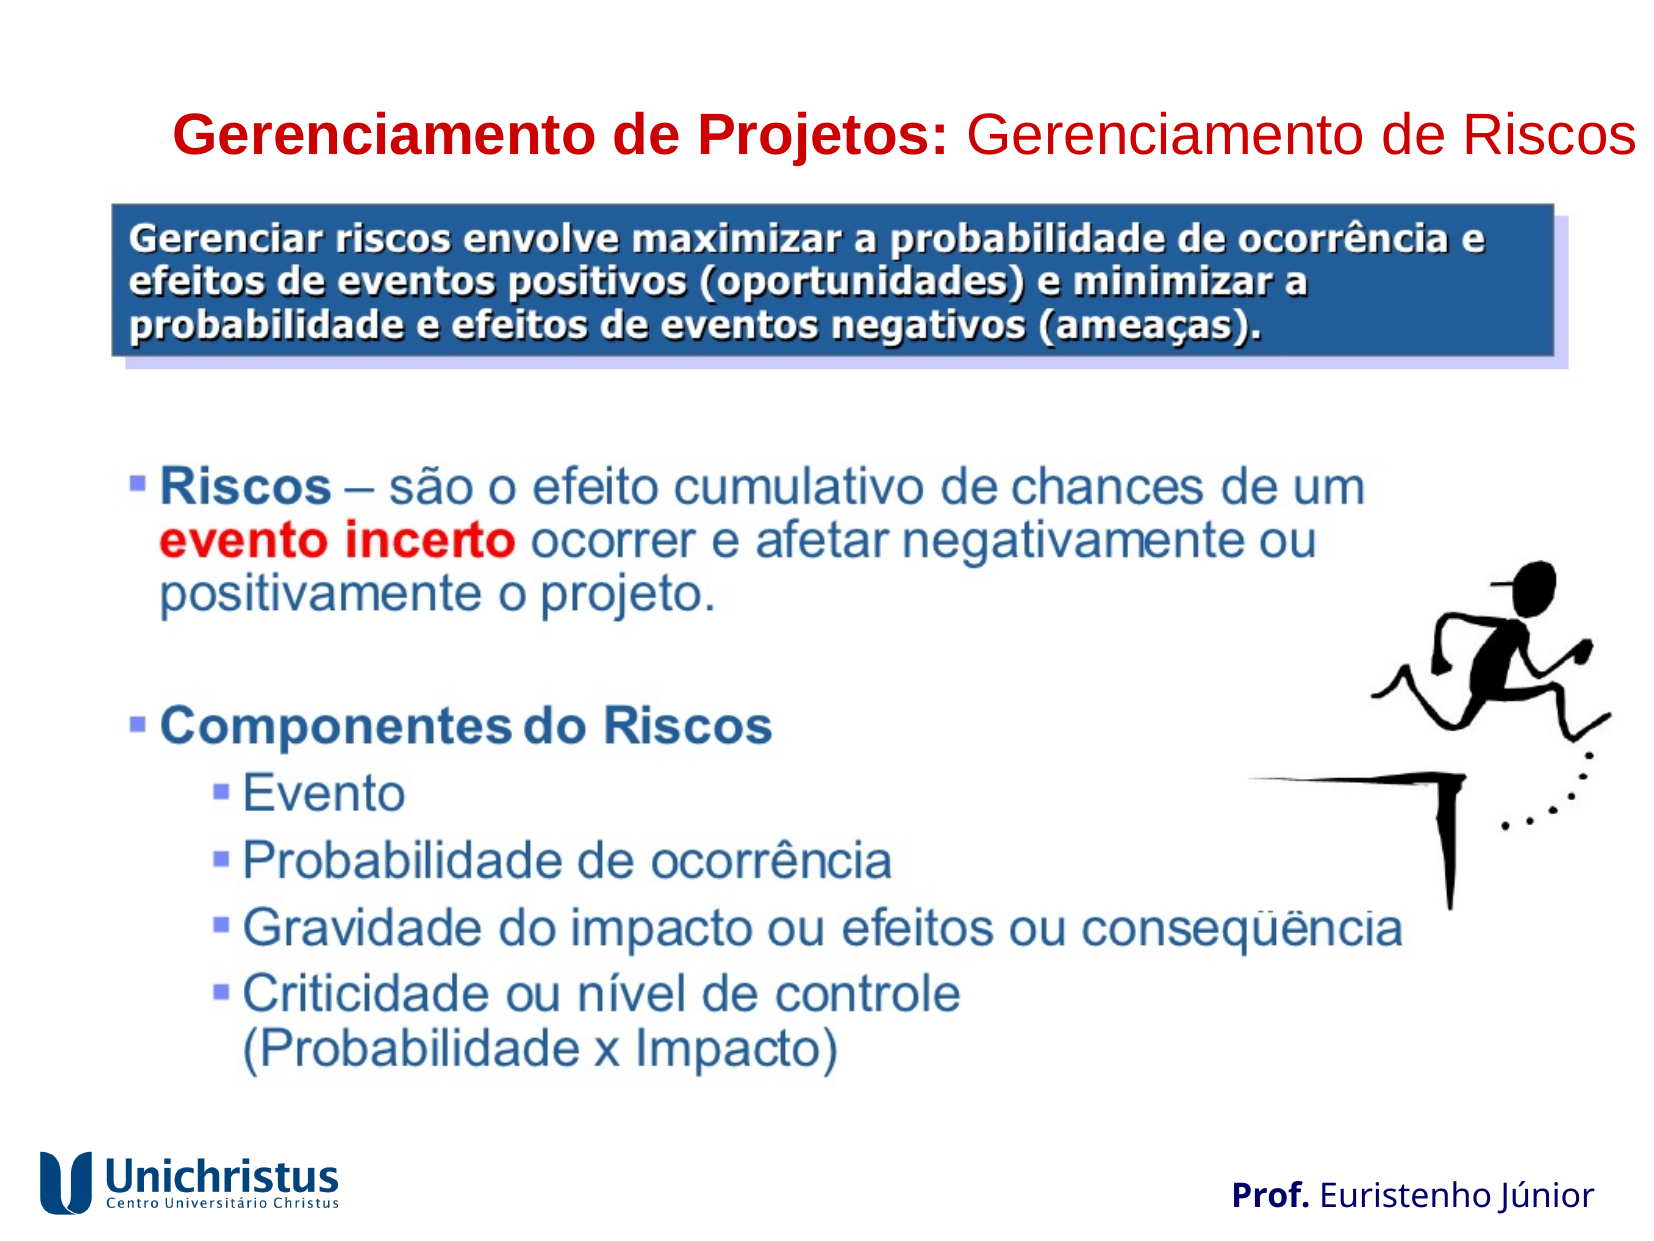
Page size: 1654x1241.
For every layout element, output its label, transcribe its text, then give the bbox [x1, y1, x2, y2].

picture [35, 1148, 343, 1217]
text_box Prof. Euristenho Júnior [1216, 1163, 1654, 1224]
picture [96, 188, 1619, 1099]
text_box Gerenciamento de Projetos: Gerenciamento de Riscos [157, 94, 1654, 175]
